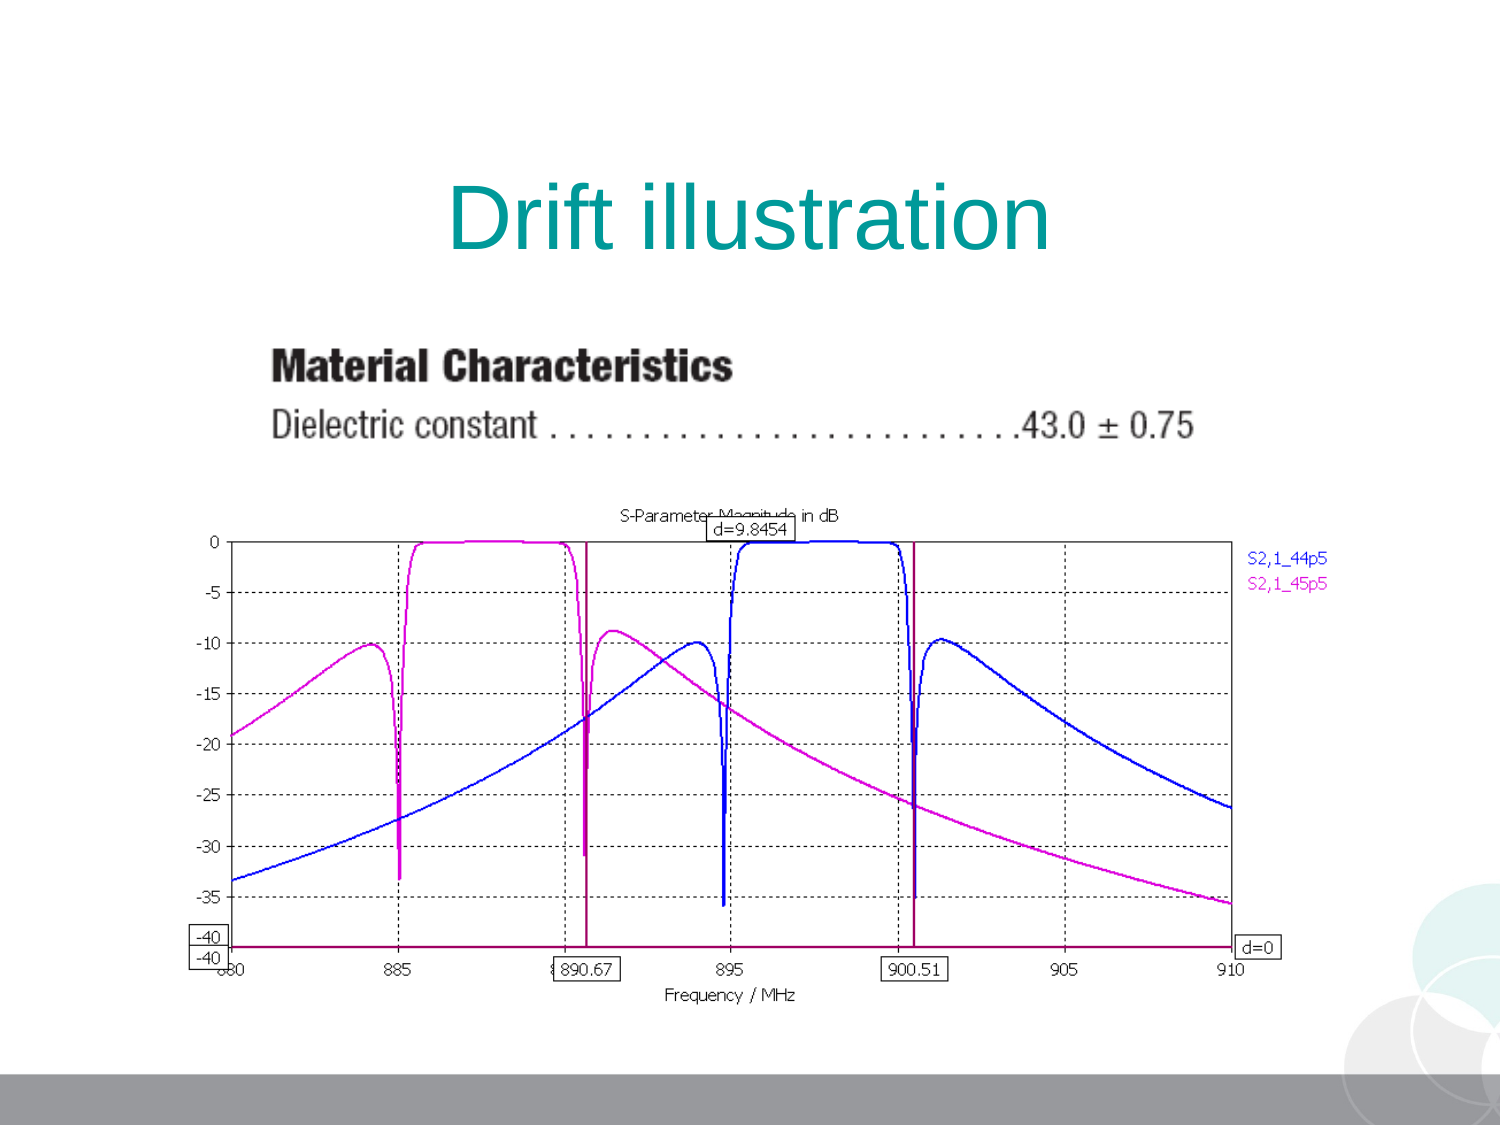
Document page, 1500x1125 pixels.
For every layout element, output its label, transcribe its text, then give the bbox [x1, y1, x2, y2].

picture [229, 316, 1254, 458]
title Drift illustration [62, 137, 1438, 288]
picture [0, 492, 1500, 1125]
